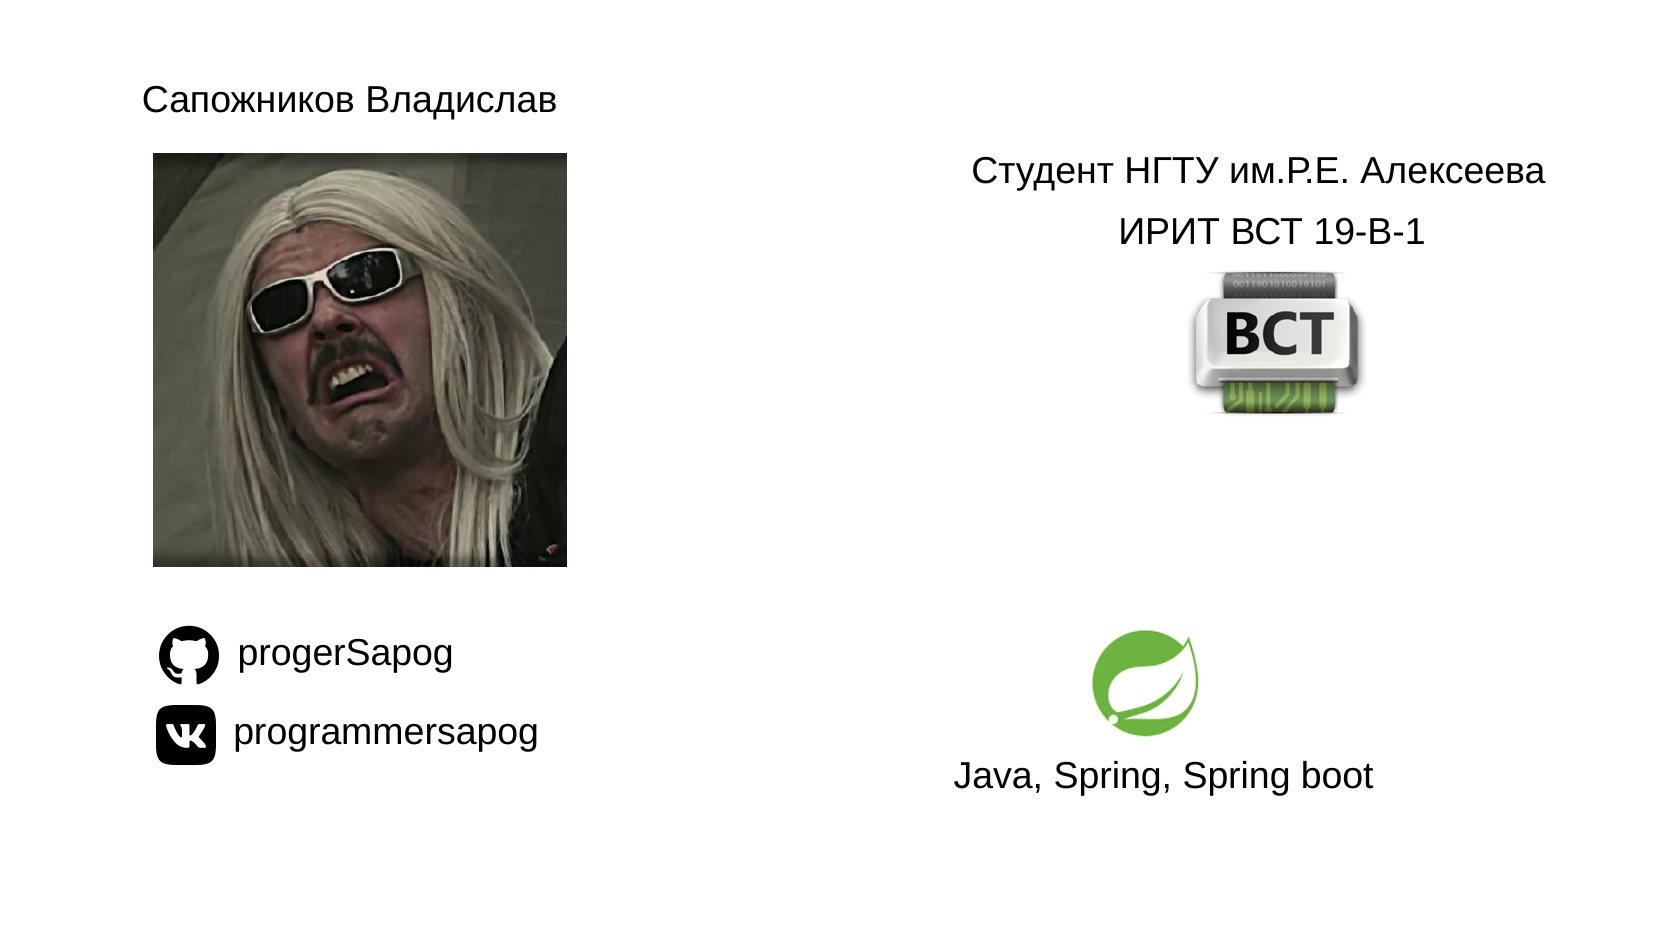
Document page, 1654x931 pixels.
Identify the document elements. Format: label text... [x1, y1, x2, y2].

picture [156, 705, 216, 765]
text_box Сапожников Владислав [127, 70, 573, 128]
text_box ИРИТ ВСТ 19-В-1 [1103, 203, 1441, 260]
text_box progerSapog [222, 624, 469, 682]
picture [984, 572, 1307, 746]
picture [1181, 247, 1369, 436]
text_box programmersapog [218, 702, 554, 760]
picture [159, 625, 219, 686]
text_box Студент НГТУ им.Р.Е. Алексеева [956, 141, 1561, 199]
text_box Java, Spring, Spring boot [938, 746, 1389, 804]
picture [153, 153, 567, 567]
